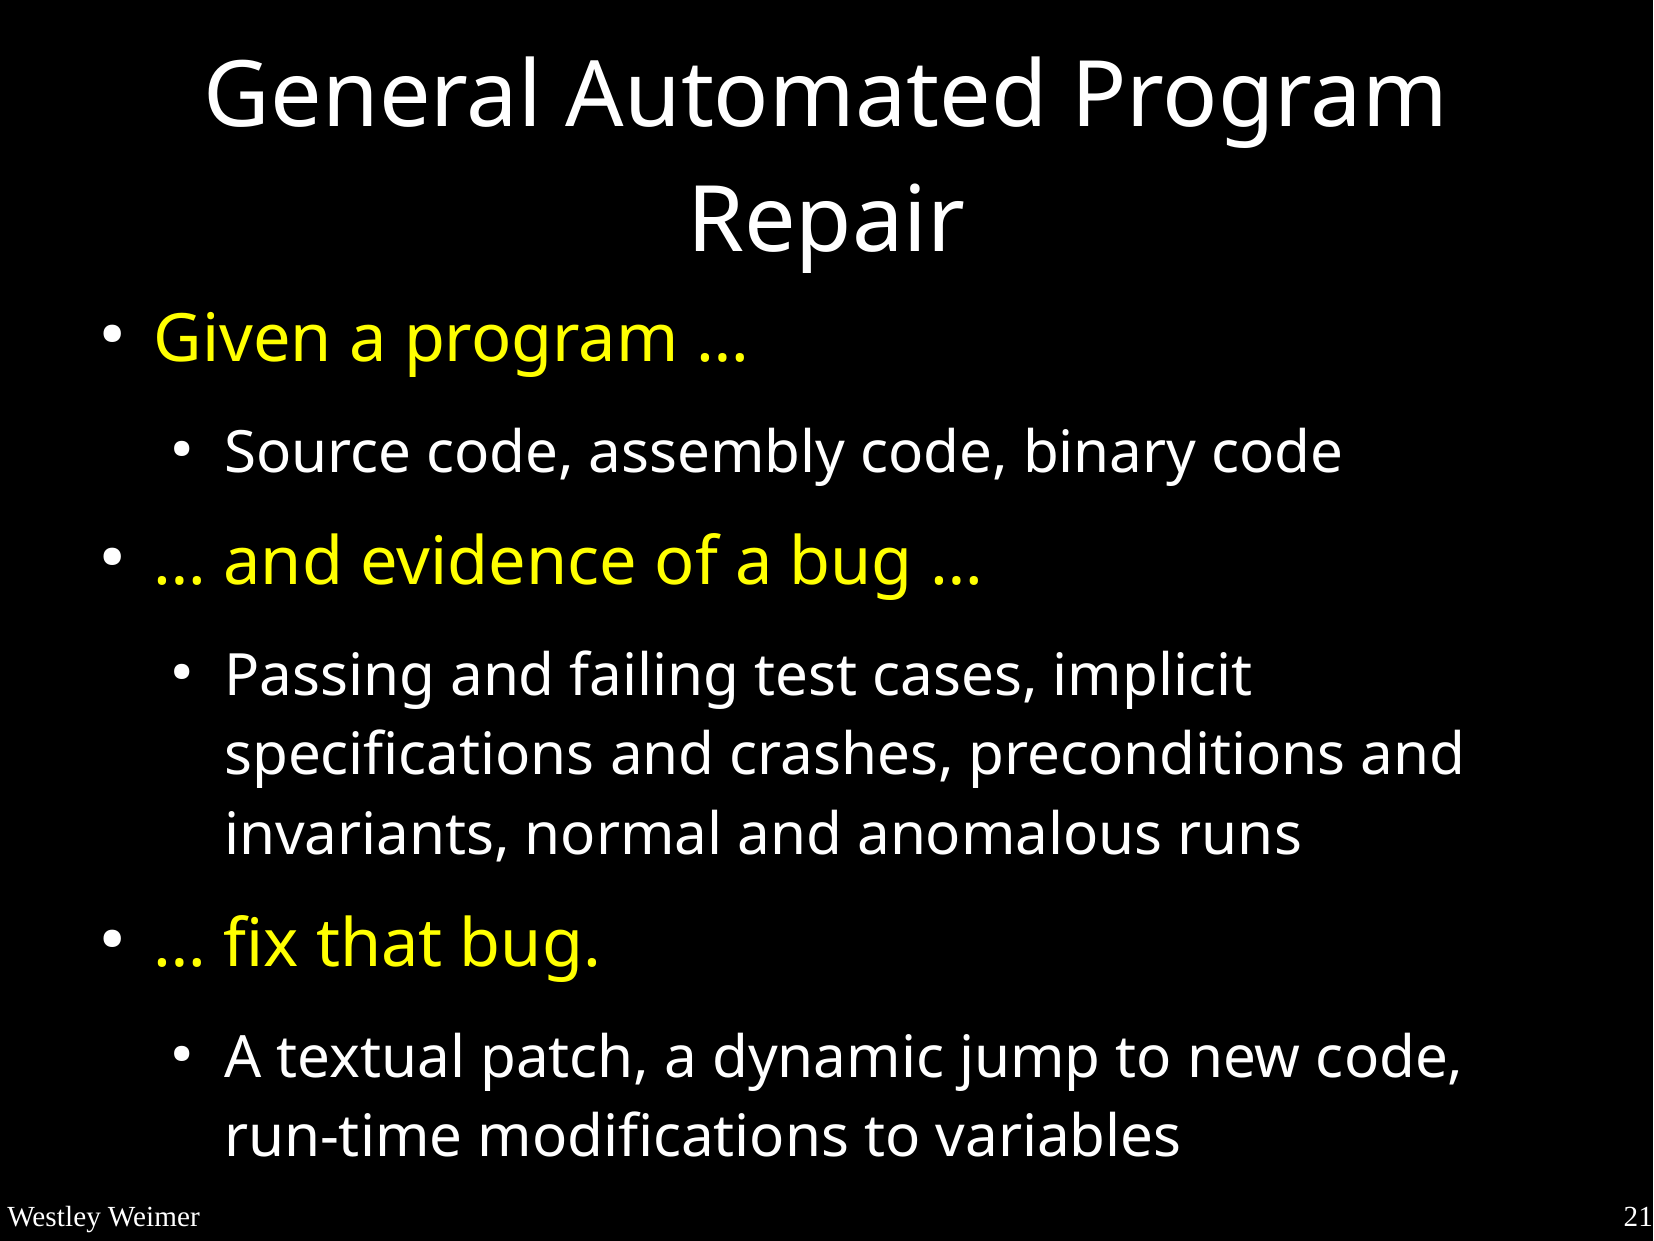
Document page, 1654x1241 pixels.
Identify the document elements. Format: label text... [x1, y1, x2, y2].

title General Automated Program Repair [82, 49, 1571, 257]
list Given a program … Source code, assembly code, binary code … and evidence of a bug … Passing and failing test cases, implicit specifications and crashes, preconditions and invariants, normal and anomalous runs … fix that bug. A textual patch, a dynamic jump to new code, run-time modifications to variables [82, 290, 1571, 1109]
